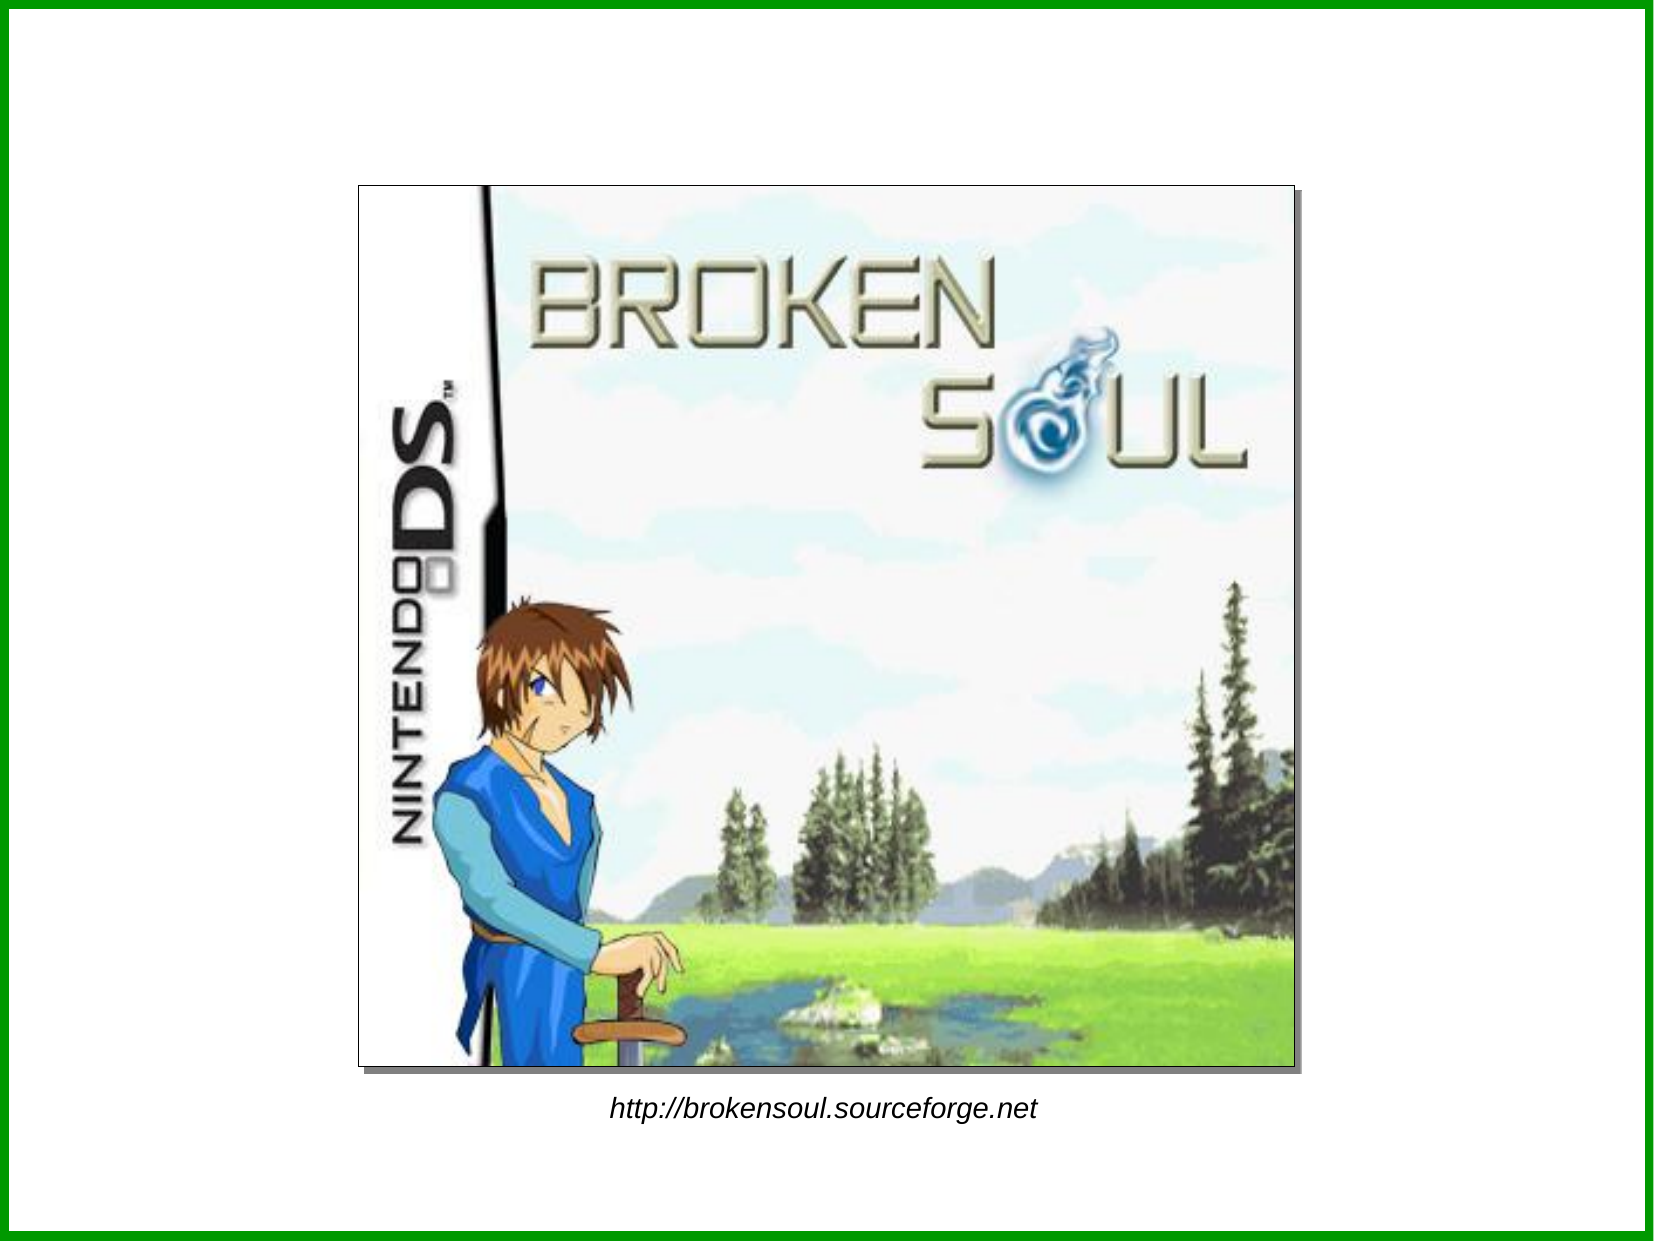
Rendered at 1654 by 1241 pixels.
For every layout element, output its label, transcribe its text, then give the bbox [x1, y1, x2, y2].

picture [358, 185, 1295, 1067]
text_box http://brokensoul.sourceforge.net [594, 1084, 1059, 1137]
